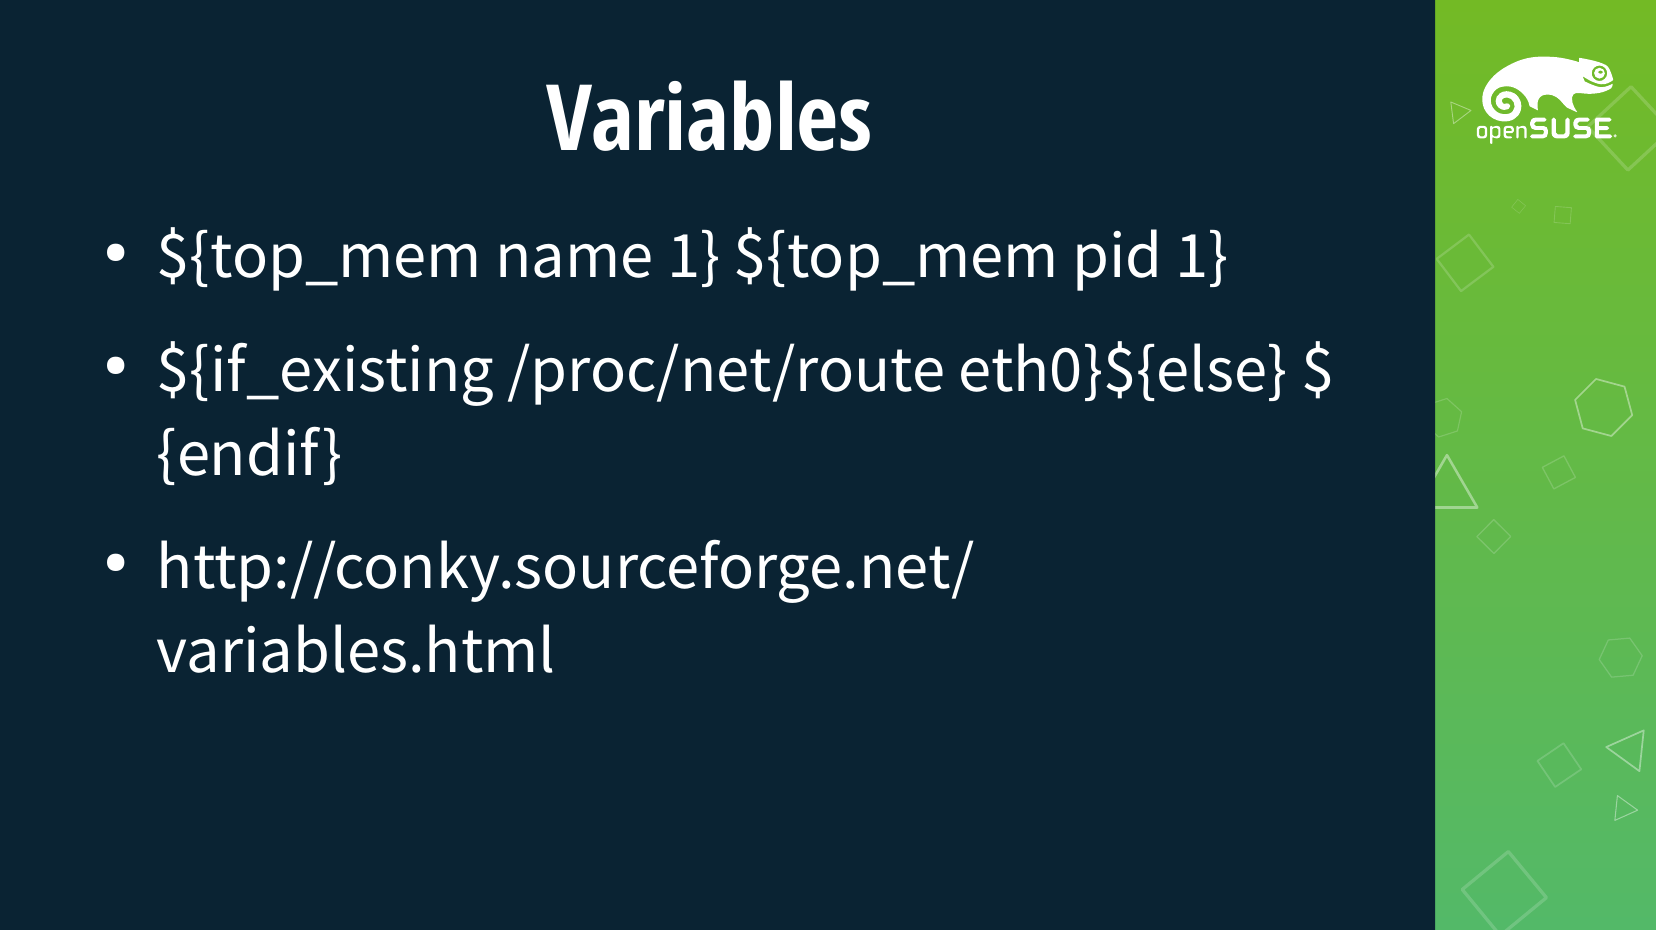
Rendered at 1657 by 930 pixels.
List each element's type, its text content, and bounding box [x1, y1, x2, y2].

list ${top_mem name 1} ${top_mem pid 1} ${if_existing /proc/net/route eth0}${else} ${endif} http://conky.sourceforge.net/variables.html [85, 212, 1341, 752]
title Variables [82, 37, 1338, 193]
